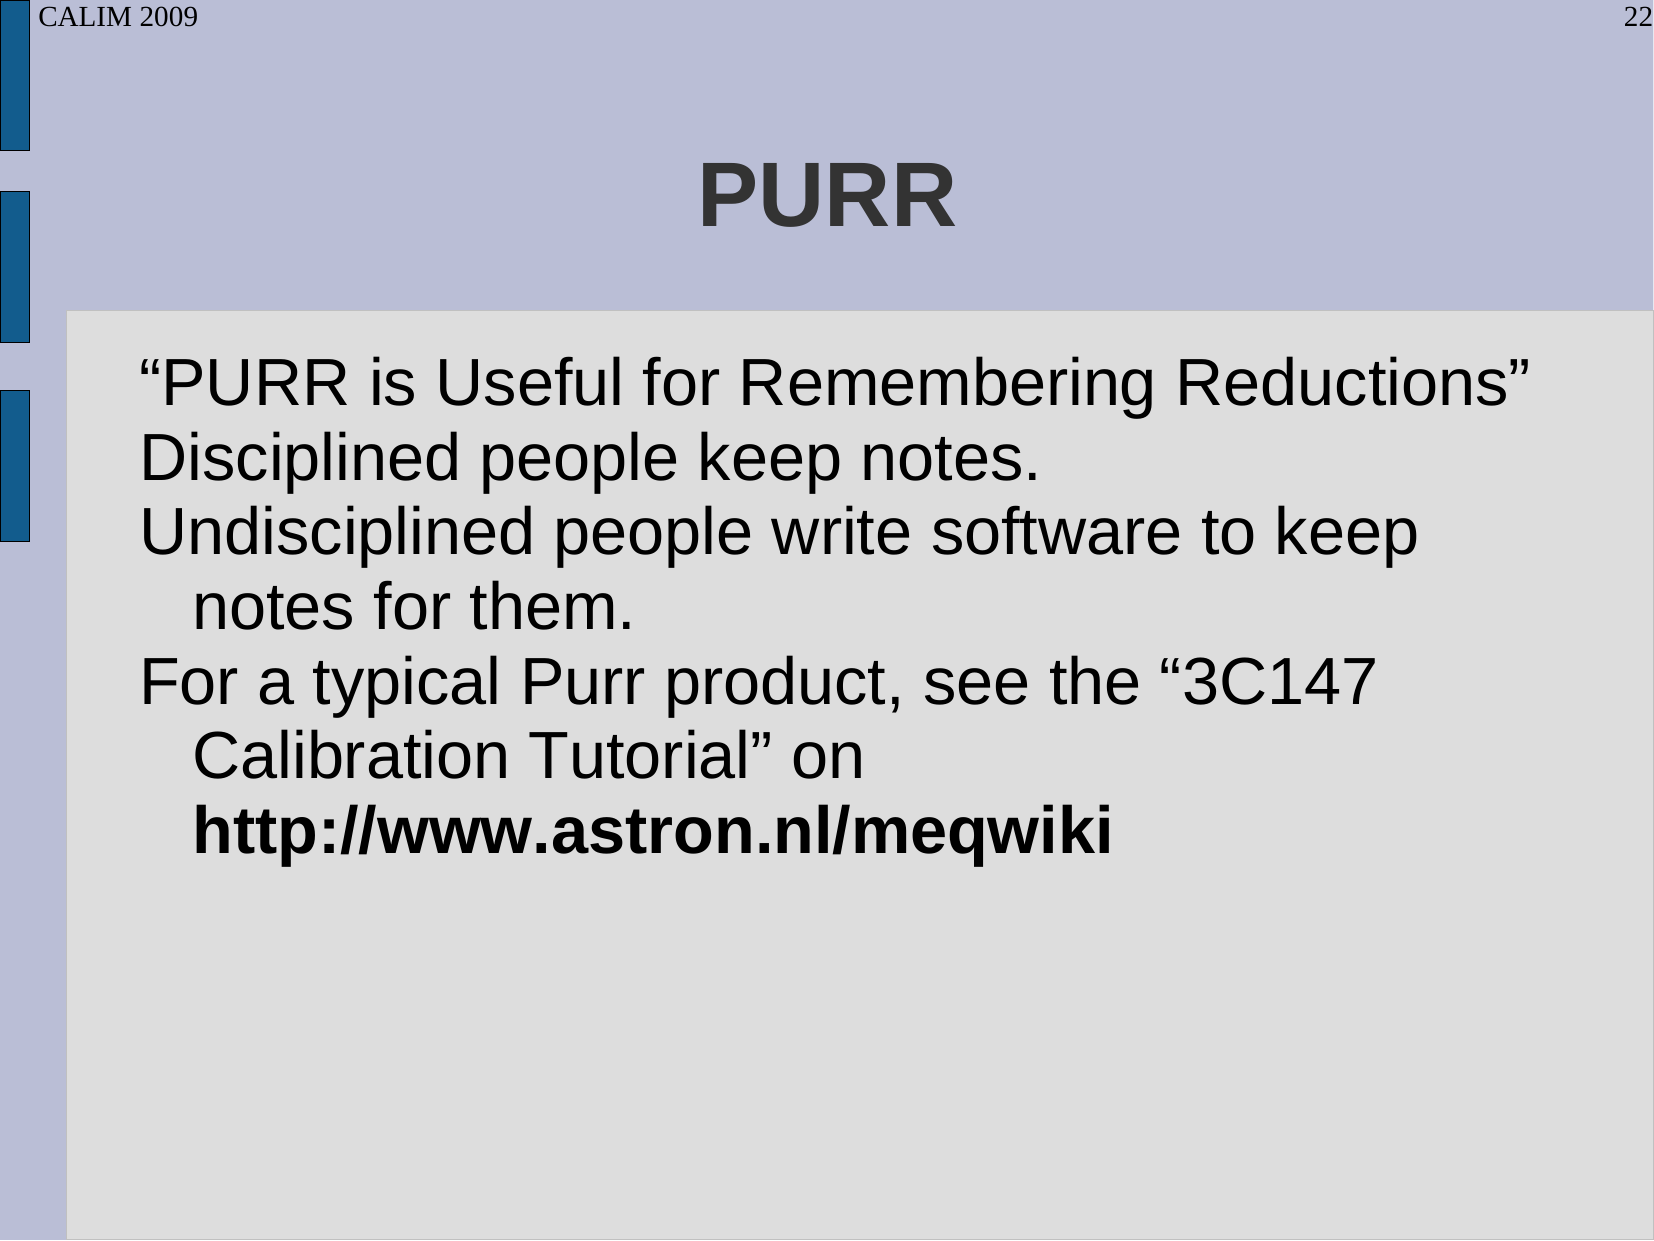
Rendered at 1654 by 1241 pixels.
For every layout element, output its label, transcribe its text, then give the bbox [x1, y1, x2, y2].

list “PURR is Useful for Remembering Reductions” Disciplined people keep notes. Undisciplined people write software to keep notes for them. For a typical Purr product, see the “3C147 Calibration Tutorial” on http://www.astron.nl/meqwiki [121, 344, 1534, 1127]
title PURR [121, 91, 1534, 299]
